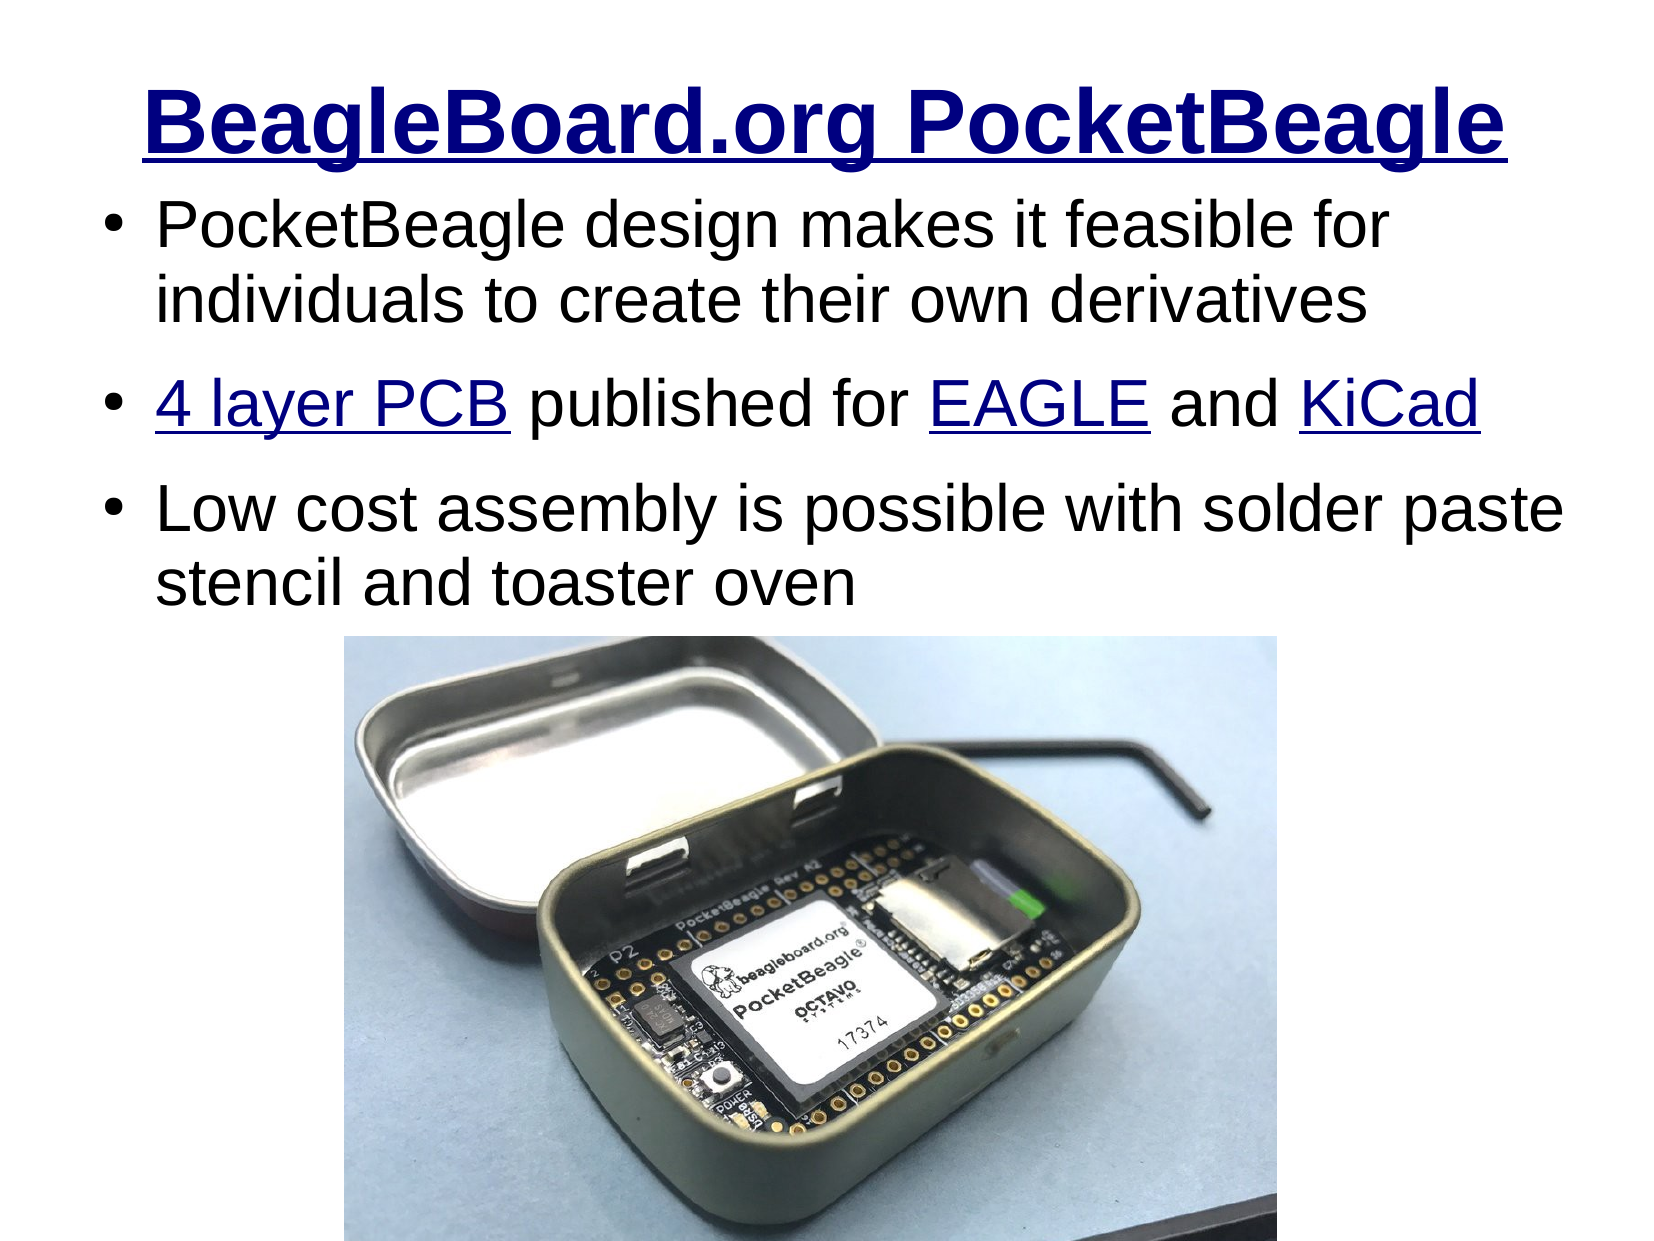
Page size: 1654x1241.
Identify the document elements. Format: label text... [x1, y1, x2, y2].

picture [344, 636, 1277, 1241]
title BeagleBoard.org PocketBeagle [80, 17, 1570, 225]
list PocketBeagle design makes it feasible for individuals to create their own derivatives 4 layer PCB published for EAGLE and KiCad Low cost assembly is possible with solder paste stencil and toaster oven [84, 187, 1636, 736]
